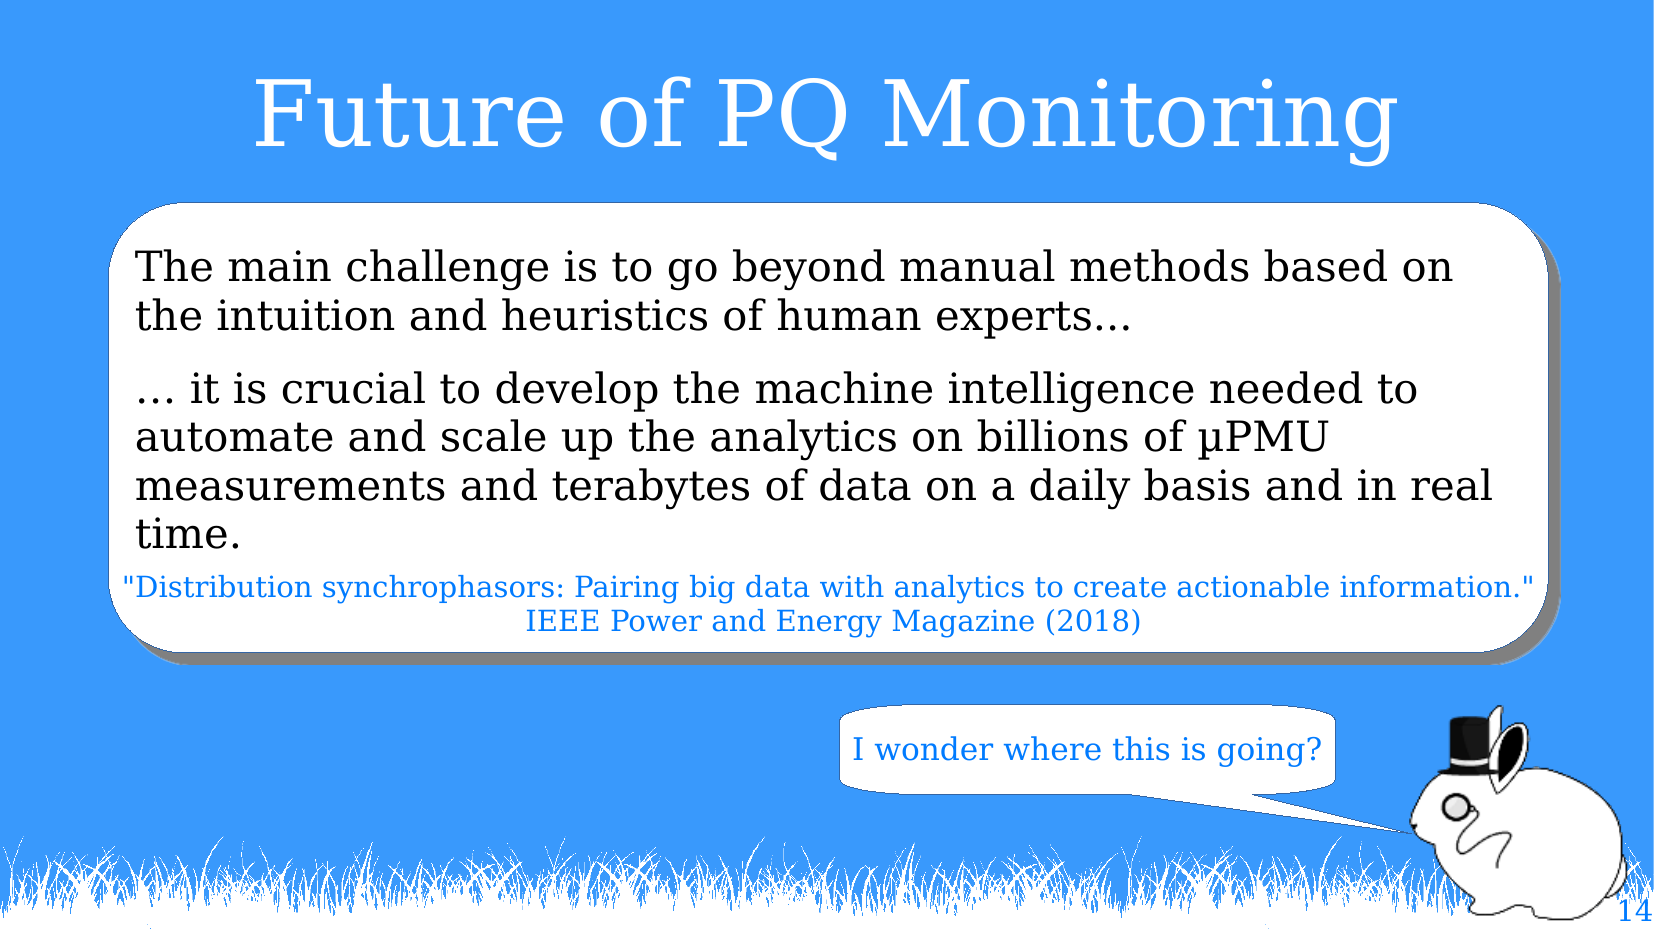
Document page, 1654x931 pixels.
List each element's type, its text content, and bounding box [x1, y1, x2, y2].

text_box "Distribution synchrophasors: Pairing big data with analytics to create actionable information." IEEE Power and Energy Magazine (2018) [8, 562, 1650, 681]
text_box I wonder where this is going? [839, 704, 1412, 834]
title Future of PQ Monitoring [82, 37, 1571, 193]
text_box The main challenge is to go beyond manual methods based on the intuition and heuristics of human experts... … it is crucial to develop the machine intelligence needed to automate and scale up the analytics on billions of µPMU measurements and terabytes of data on a daily basis and in real time. [120, 235, 1533, 566]
picture [0, 0, 1654, 931]
text_box [108, 237, 120, 562]
text_box [121, 202, 1549, 562]
